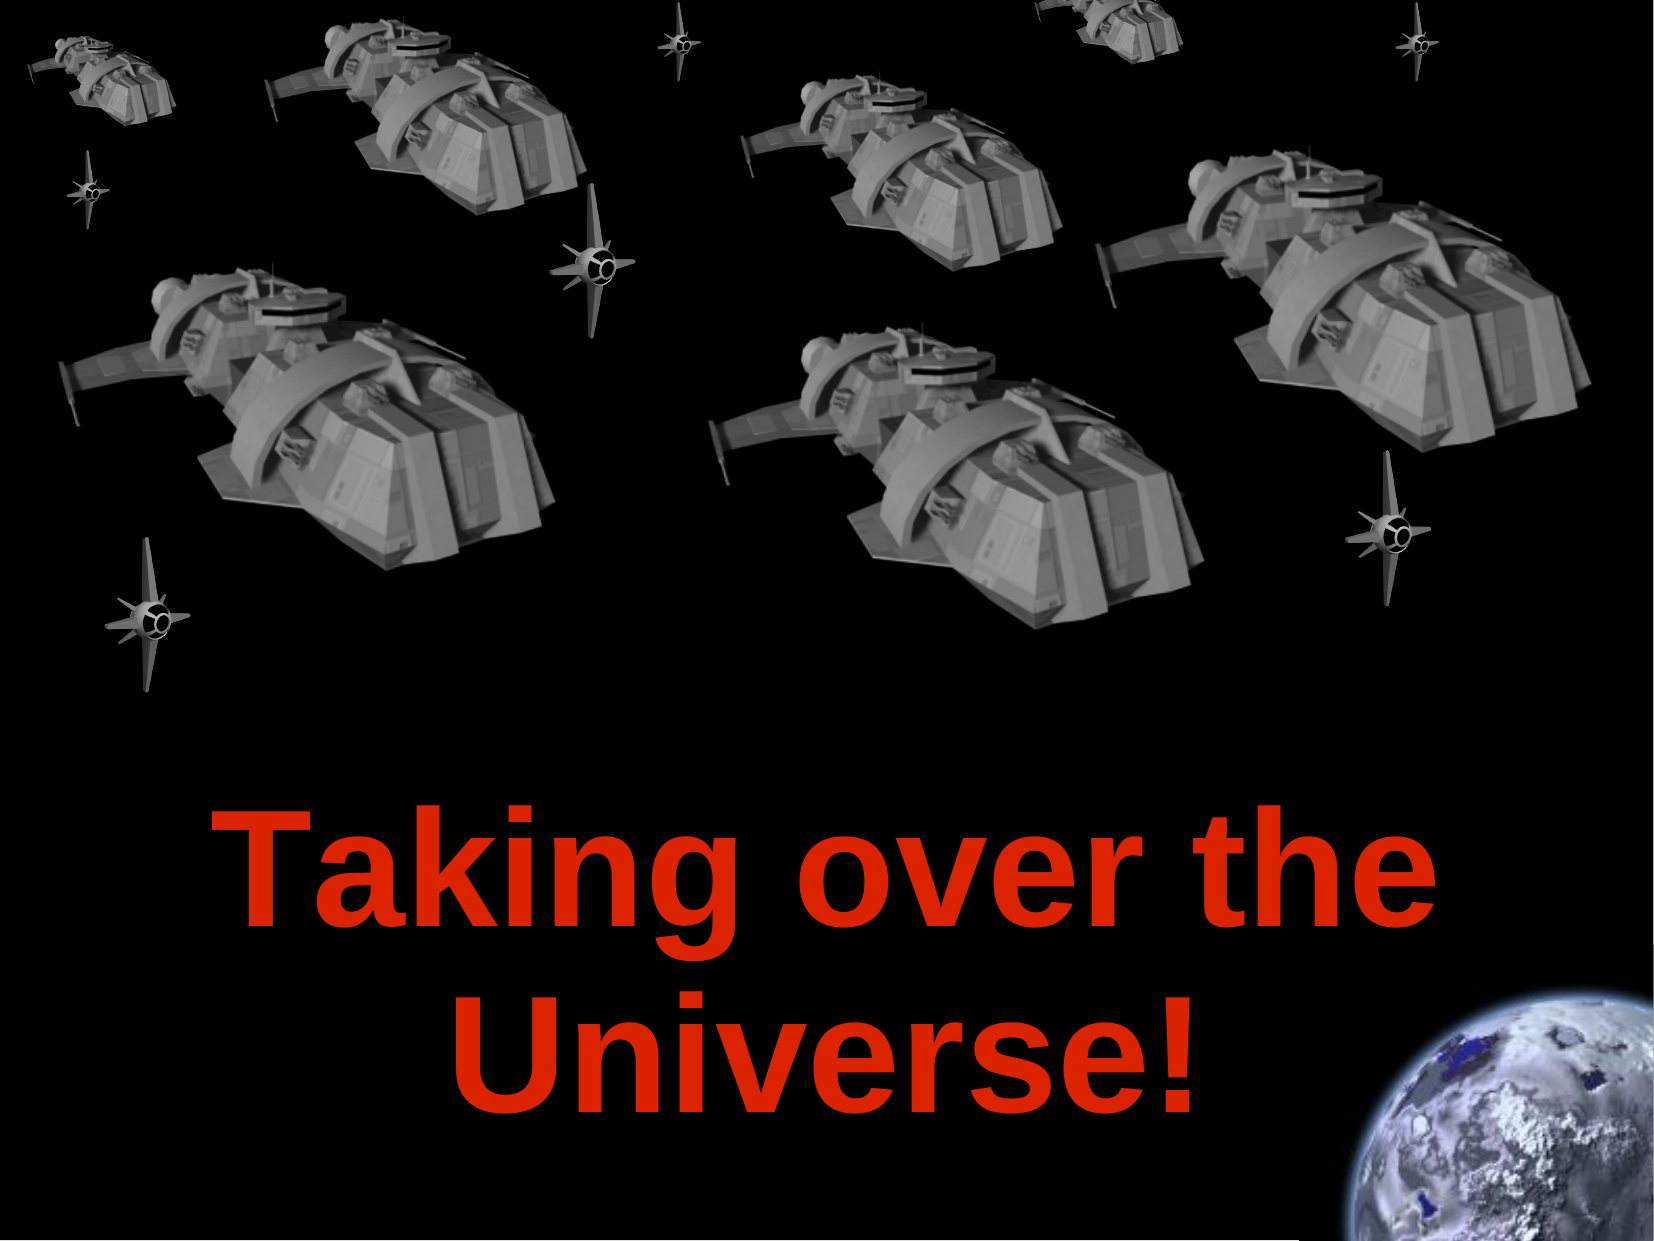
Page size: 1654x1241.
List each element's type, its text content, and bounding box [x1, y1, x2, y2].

picture [1299, 945, 1654, 1241]
picture [26, 0, 1598, 712]
text_box Taking over the Universe! [0, 767, 1654, 1240]
